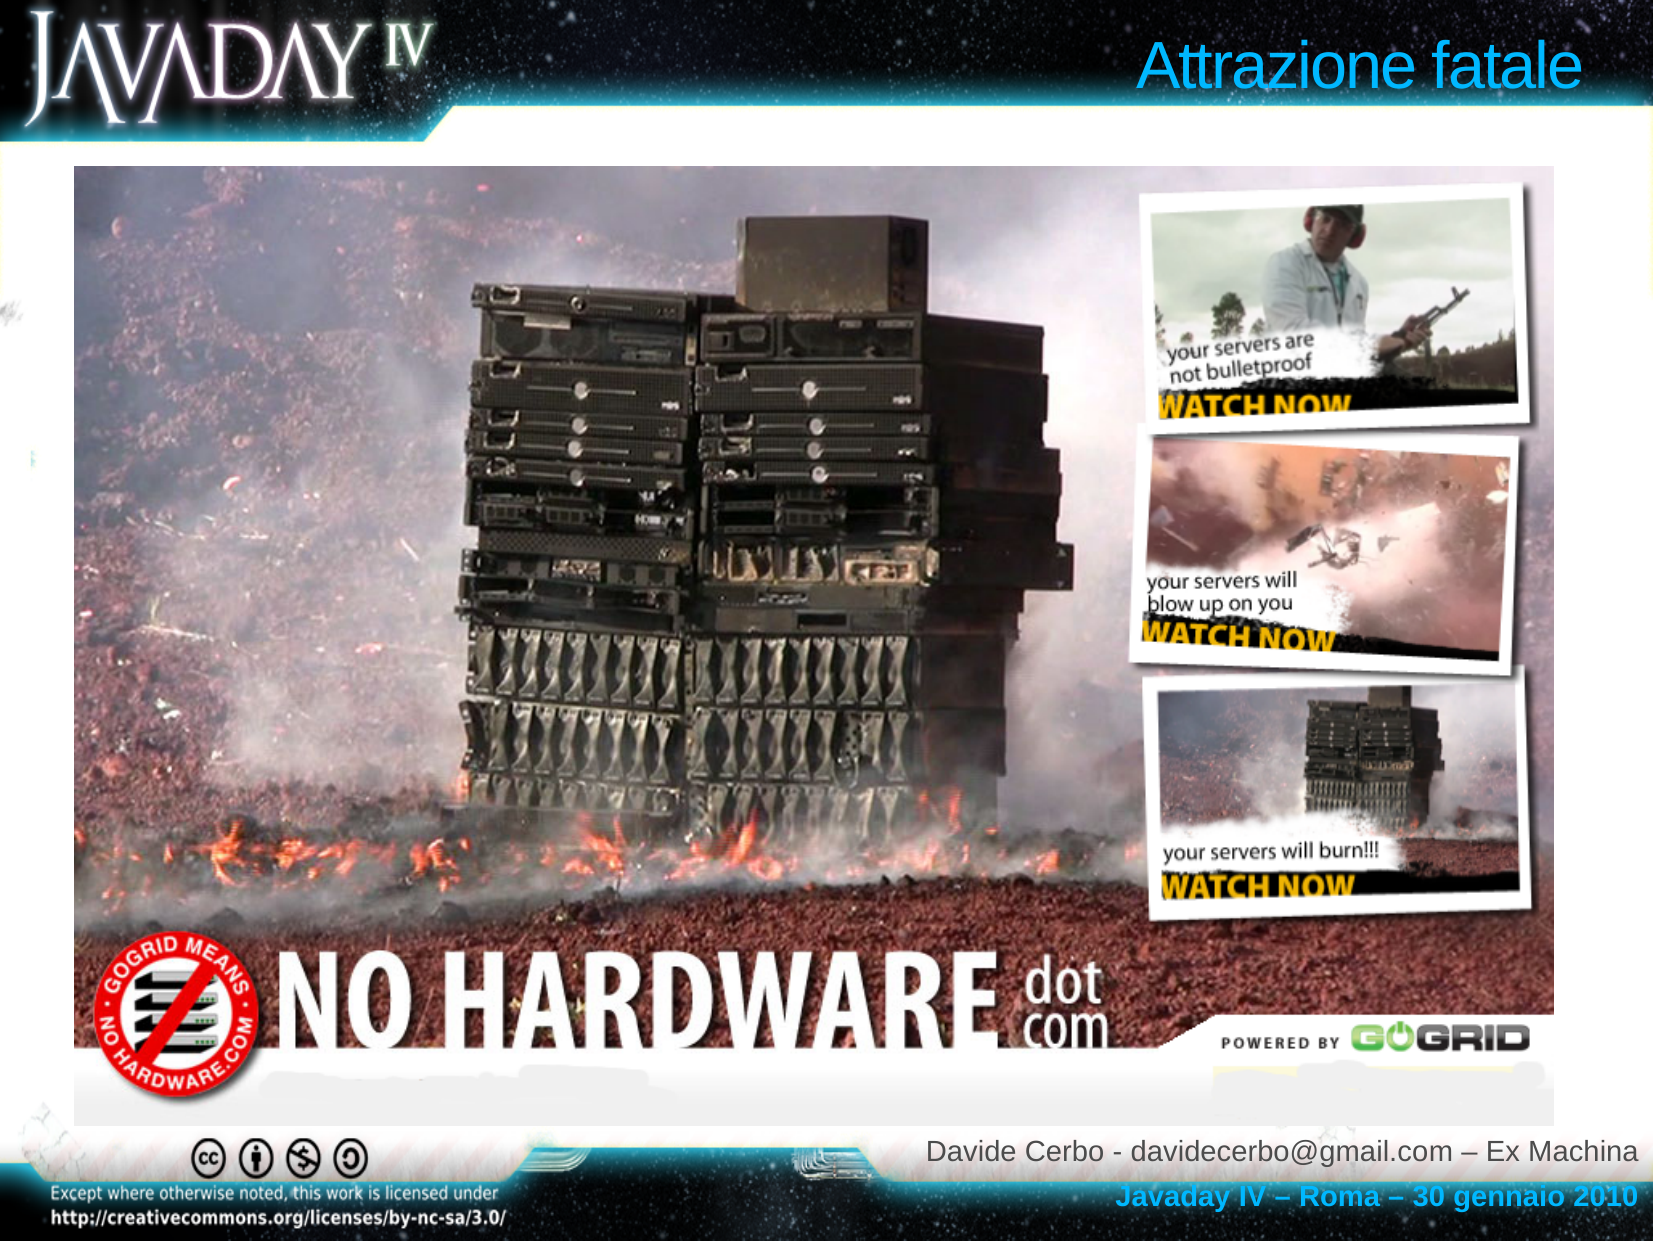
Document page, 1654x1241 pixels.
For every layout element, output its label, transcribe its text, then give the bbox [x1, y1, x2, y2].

picture [0, 0, 1653, 1241]
title Attrazione fatale [108, 0, 1585, 169]
